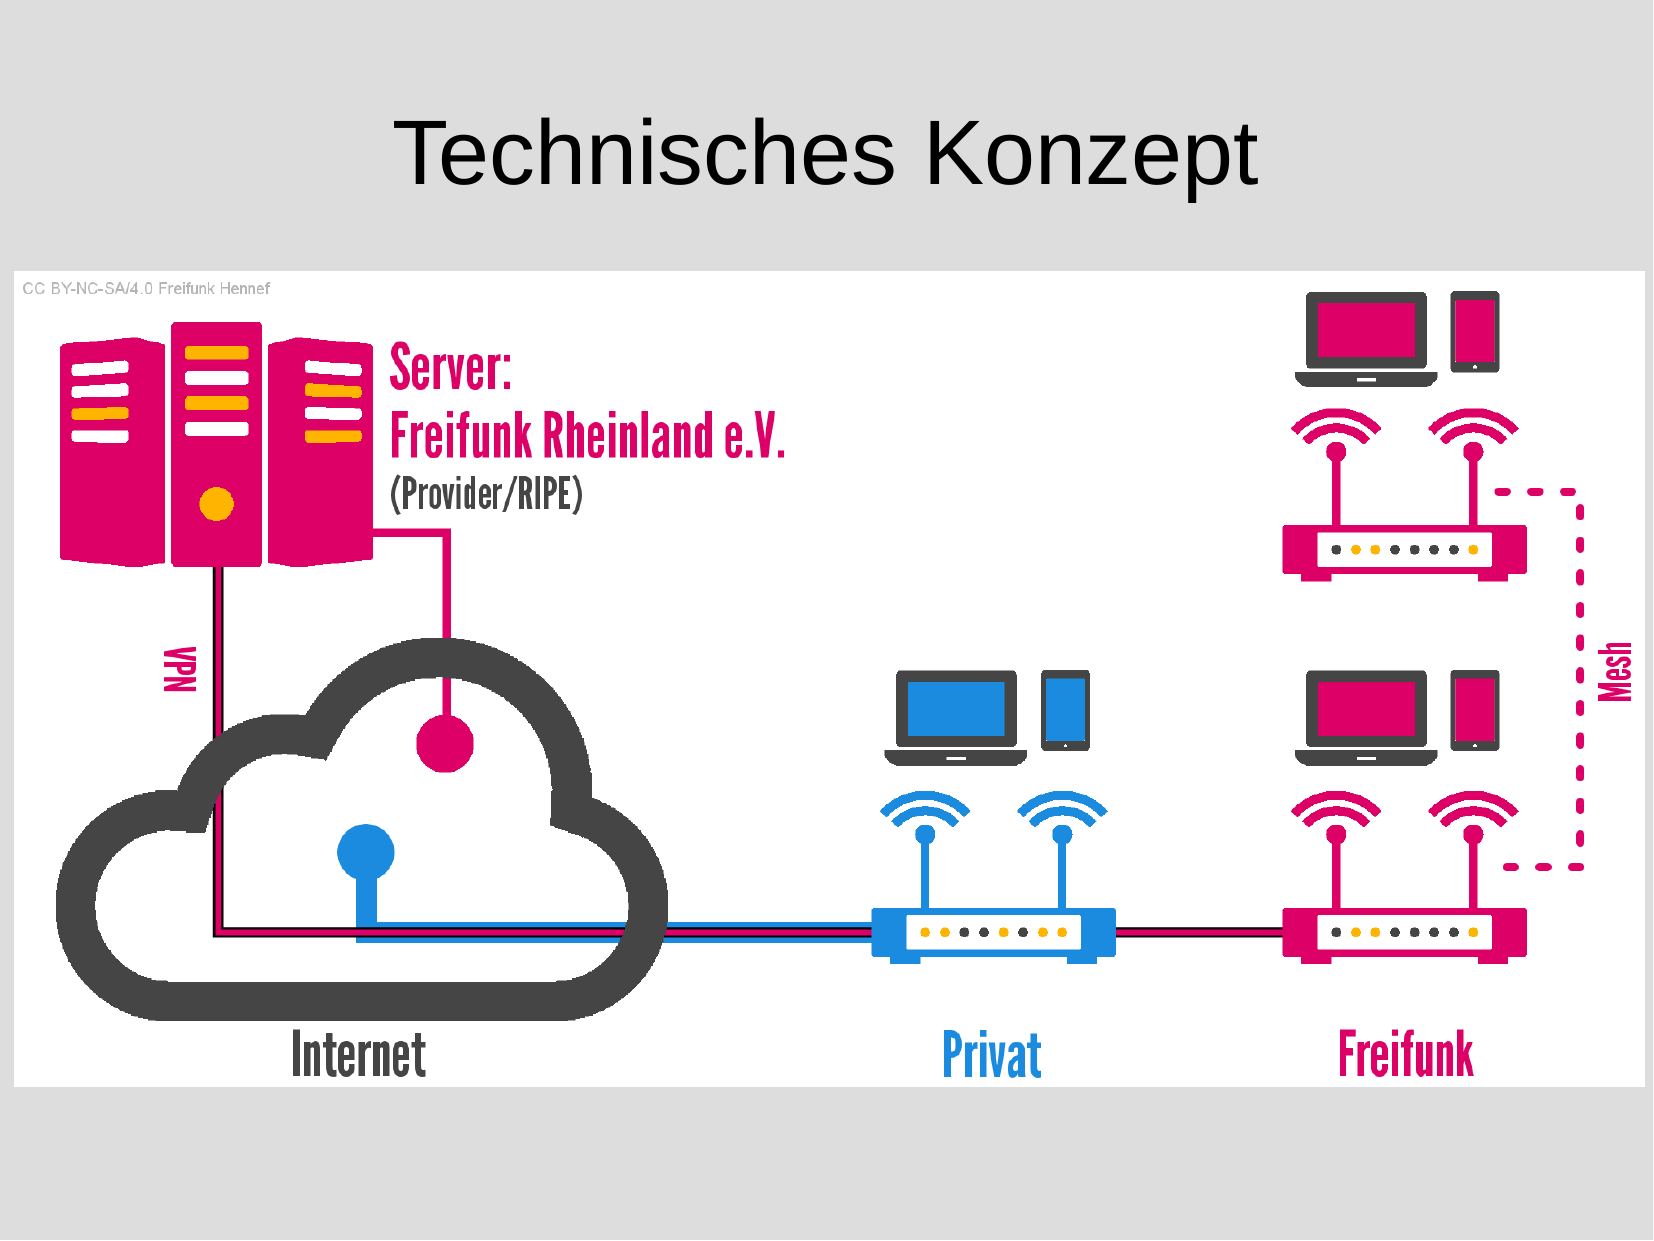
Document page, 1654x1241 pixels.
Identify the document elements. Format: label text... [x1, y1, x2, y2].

picture [14, 271, 1645, 1087]
title Technisches Konzept [82, 49, 1571, 257]
